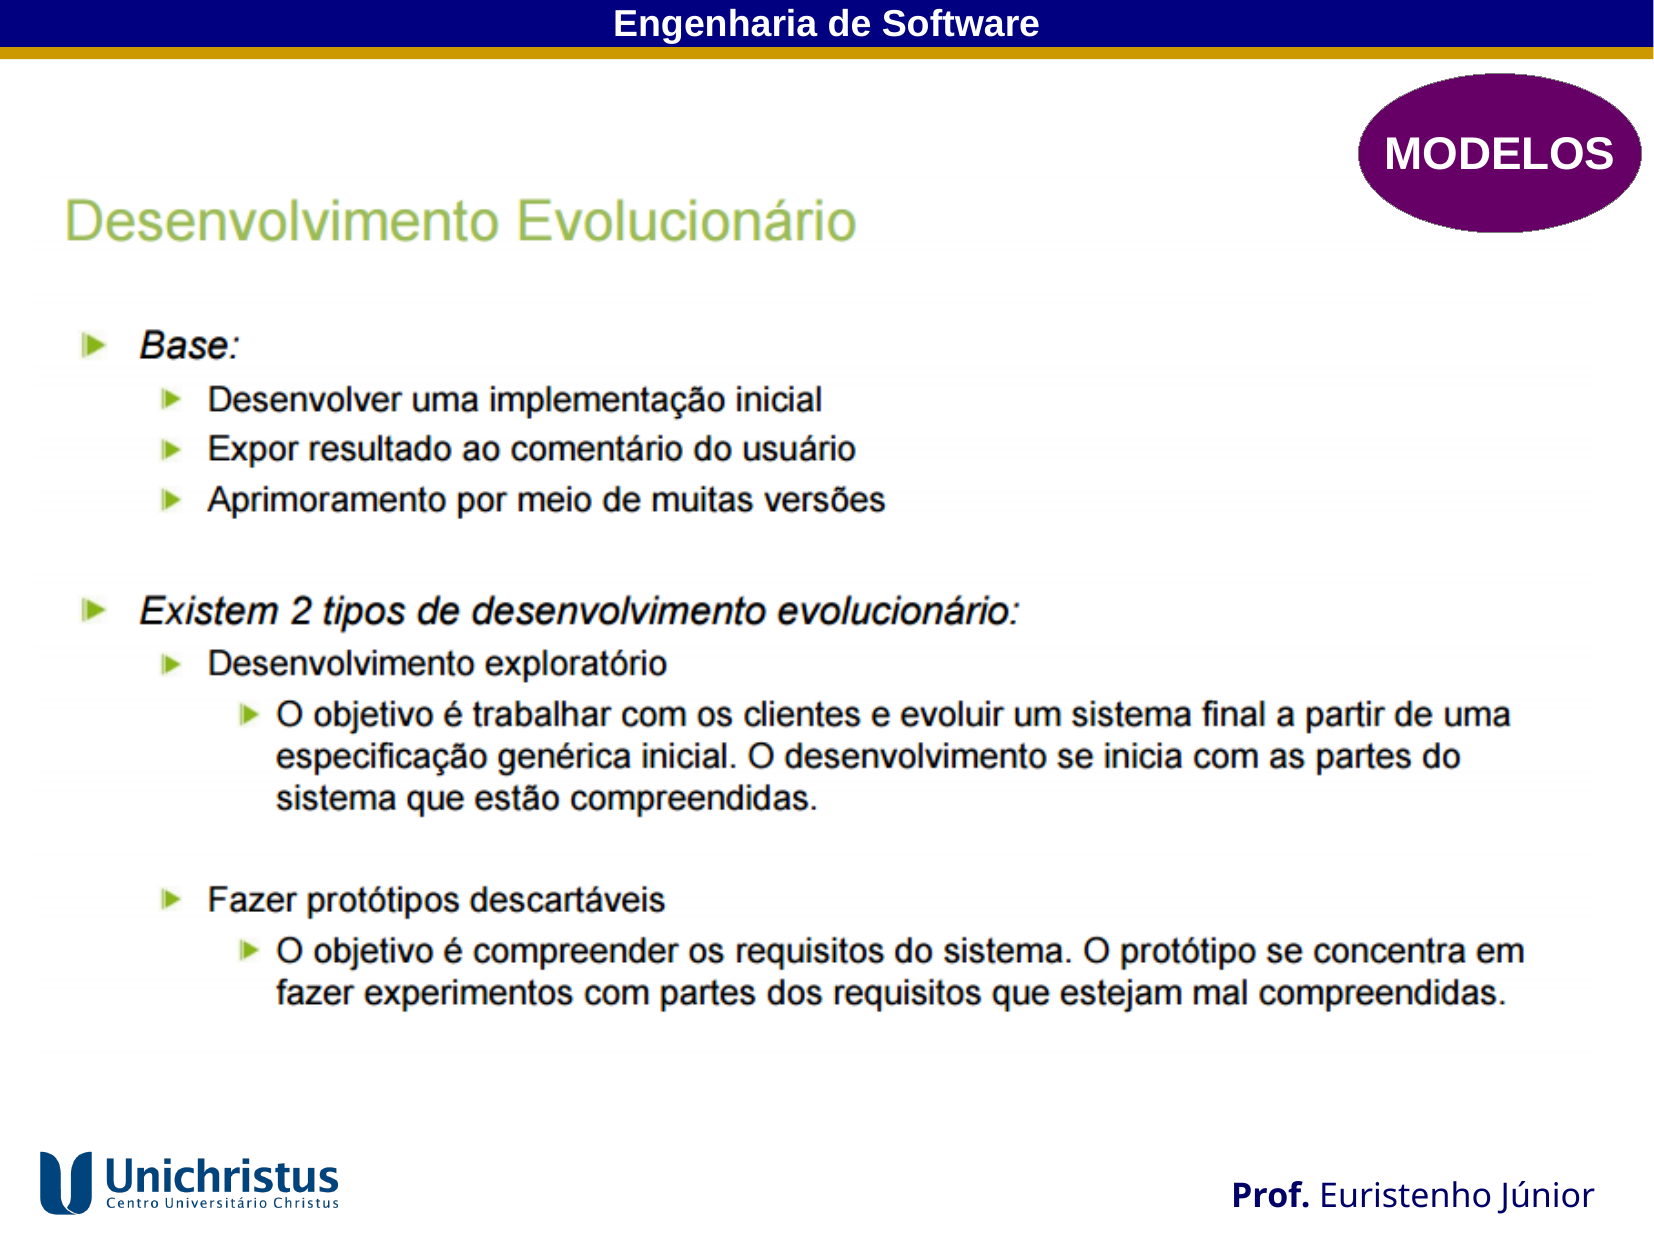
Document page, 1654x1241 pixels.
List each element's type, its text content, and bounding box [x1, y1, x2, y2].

picture [35, 1148, 343, 1217]
text_box Engenharia de Software [0, 0, 1654, 47]
picture [35, 177, 1593, 1063]
text_box Prof. Euristenho Júnior [1216, 1163, 1654, 1224]
text_box MODELOS [1358, 73, 1642, 233]
text_box [0, 47, 1654, 60]
